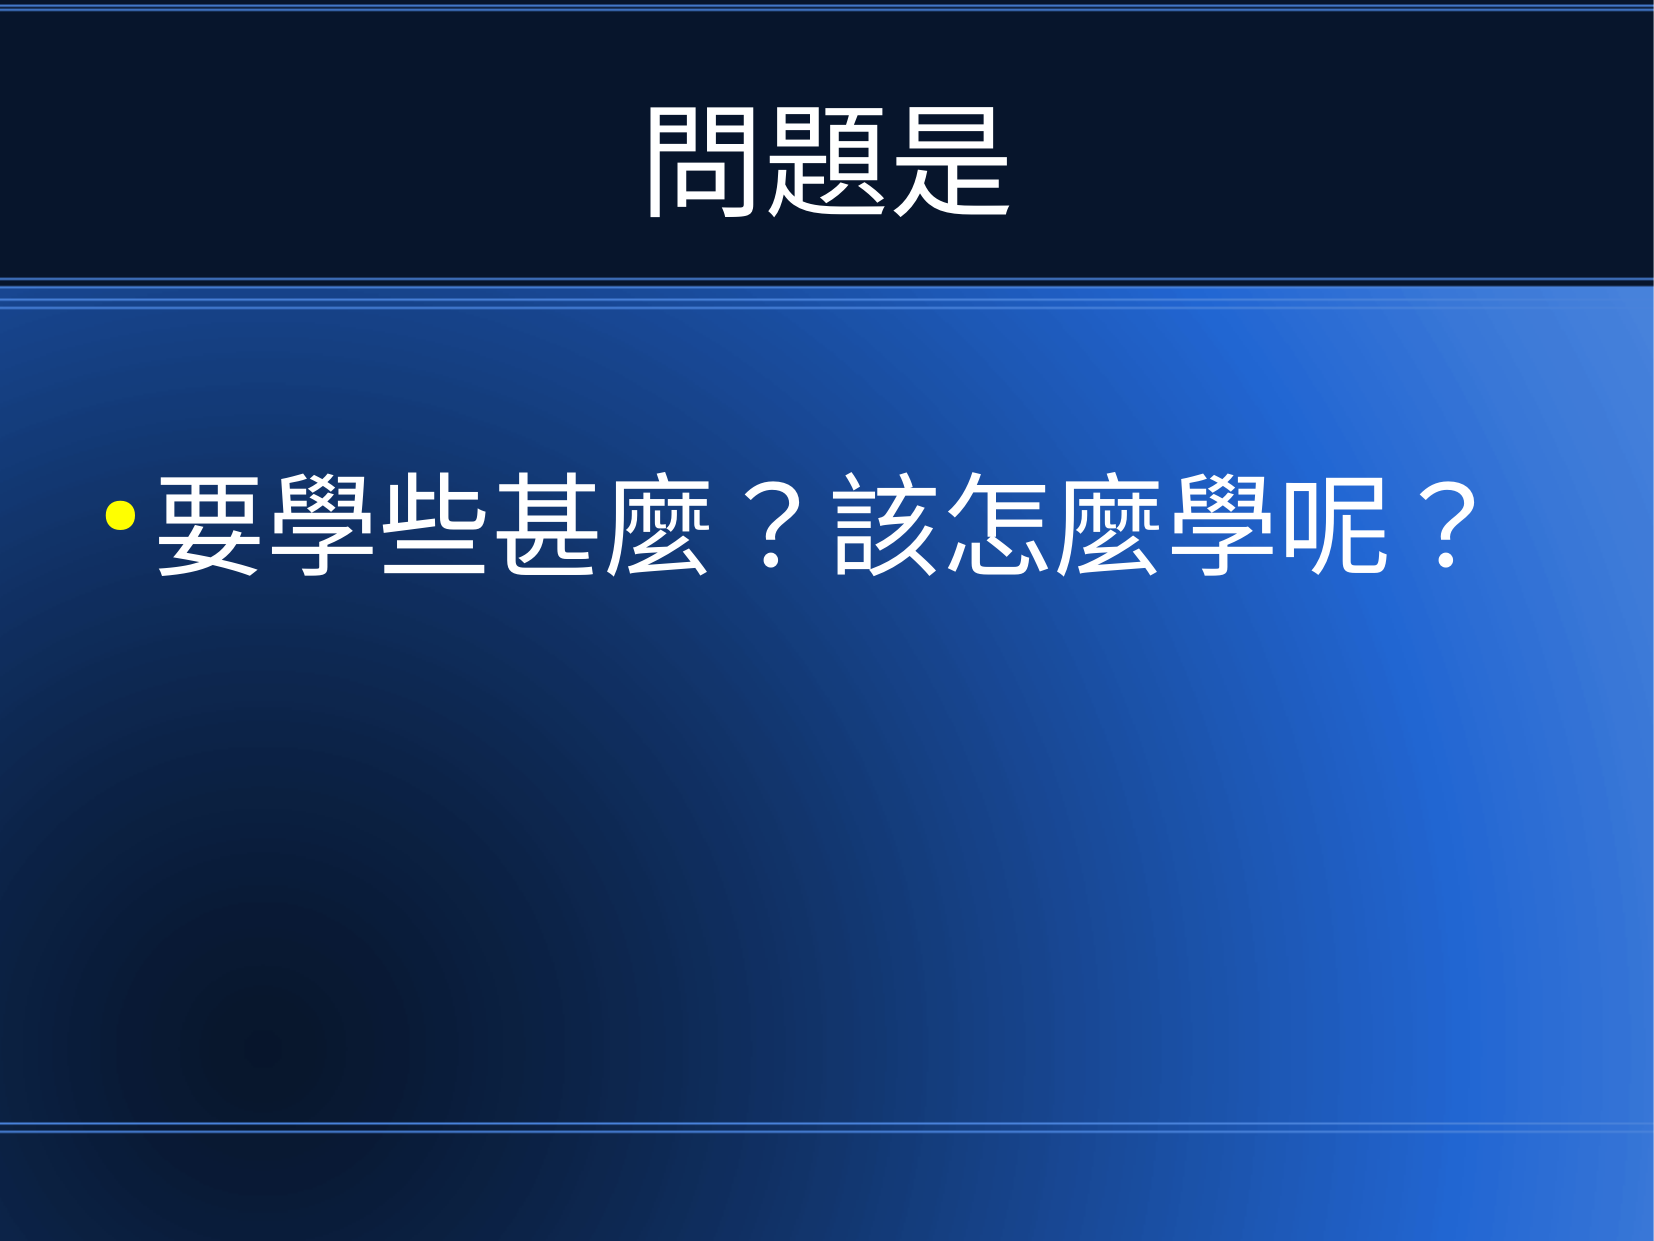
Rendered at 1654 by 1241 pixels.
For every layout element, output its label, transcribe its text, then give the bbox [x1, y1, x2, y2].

title 問題是 [82, 49, 1571, 257]
picture [0, 0, 1654, 1241]
list 要學些甚麼？該怎麼學呢？ [82, 355, 1571, 1241]
